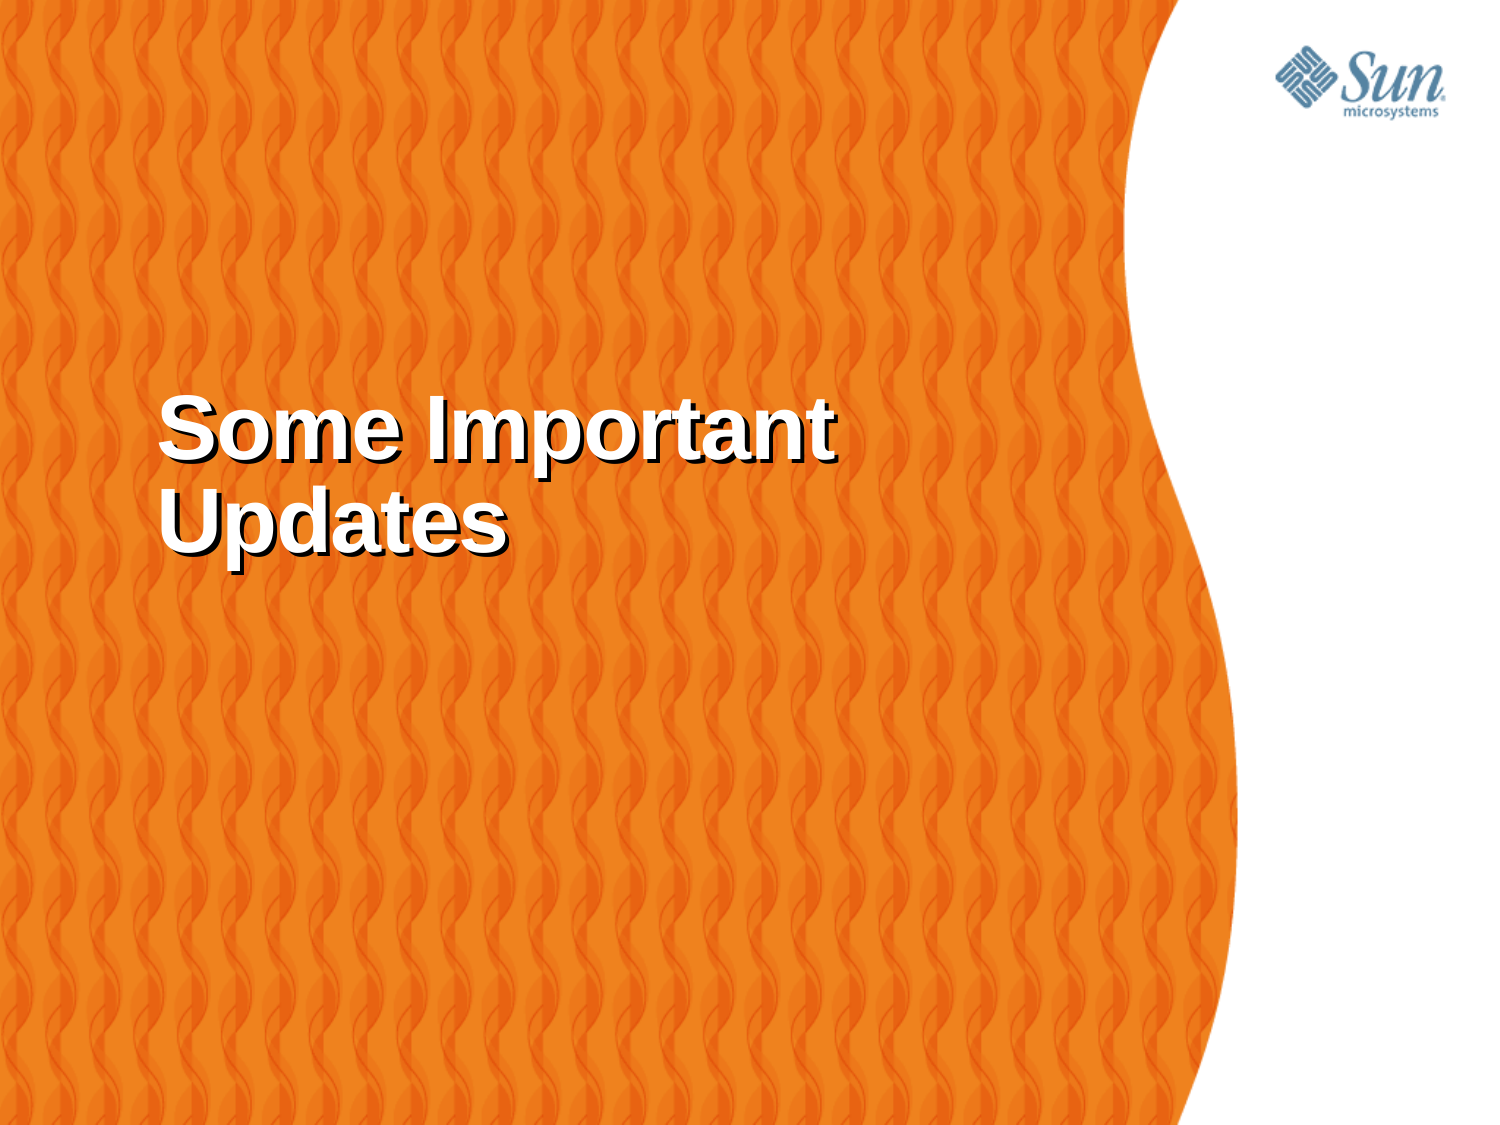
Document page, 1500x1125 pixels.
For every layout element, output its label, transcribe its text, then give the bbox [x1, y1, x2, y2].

picture [0, 0, 1500, 1125]
title Some Important Updates [156, 293, 1358, 1001]
